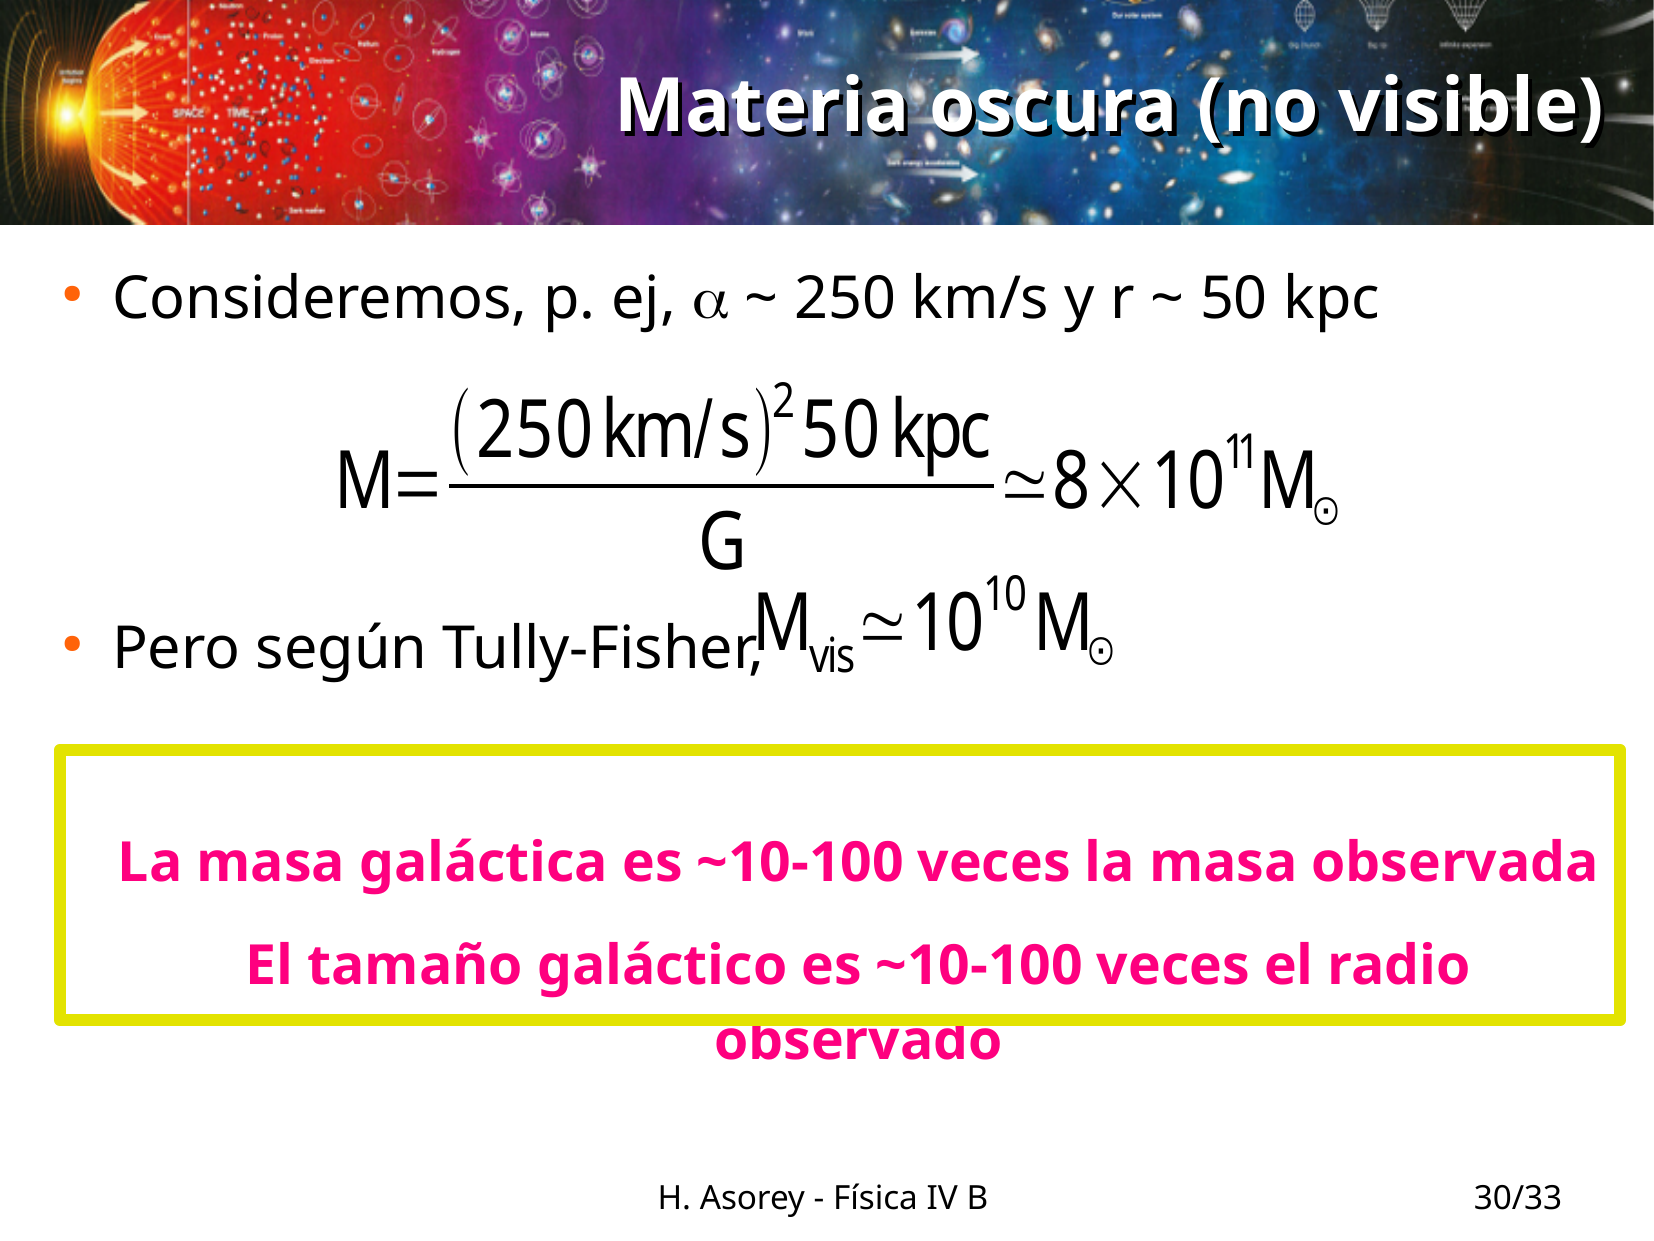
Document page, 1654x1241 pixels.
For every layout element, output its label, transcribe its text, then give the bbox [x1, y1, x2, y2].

list Consideremos, p. ej, a ~ 250 km/s y r ~ 50 kpc Pero según Tully-Fisher, La masa galáctica es ~10-100 veces la masa observada El tamaño galáctico es ~10-100 veces el radio observado [66, 756, 1606, 1014]
picture [0, 0, 1654, 225]
title Materia oscura (no visible) [45, 15, 1606, 191]
list Consideremos, p. ej, a ~ 250 km/s y r ~ 50 kpc Pero según Tully-Fisher, La masa galáctica es ~10-100 veces la masa observada El tamaño galáctico es ~10-100 veces el radio observado [45, 255, 1606, 1156]
chart [328, 370, 1348, 685]
